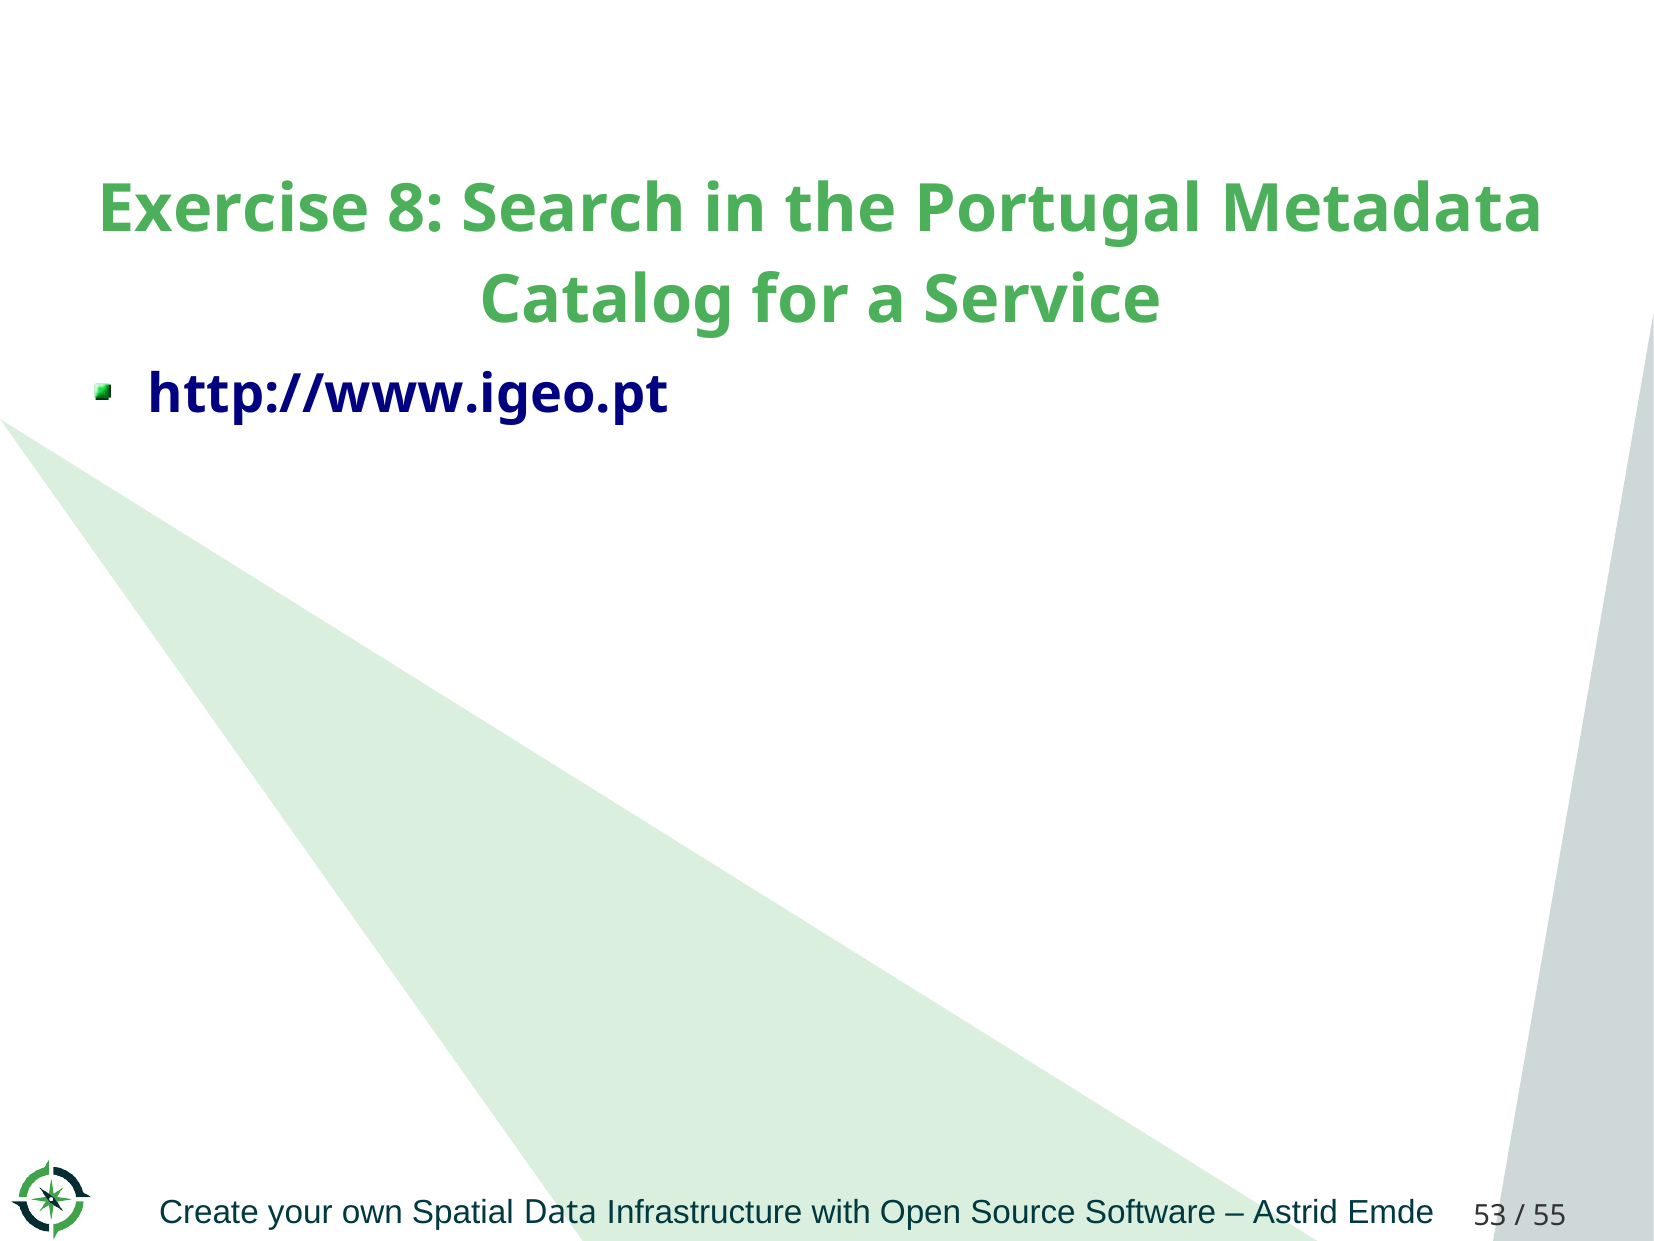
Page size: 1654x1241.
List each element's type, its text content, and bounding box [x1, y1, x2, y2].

picture [10, 1158, 92, 1240]
title Exercise 8: Search in the Portugal Metadata Catalog for a Service [76, 163, 1565, 339]
list http://www.igeo.pt [76, 354, 1565, 1173]
